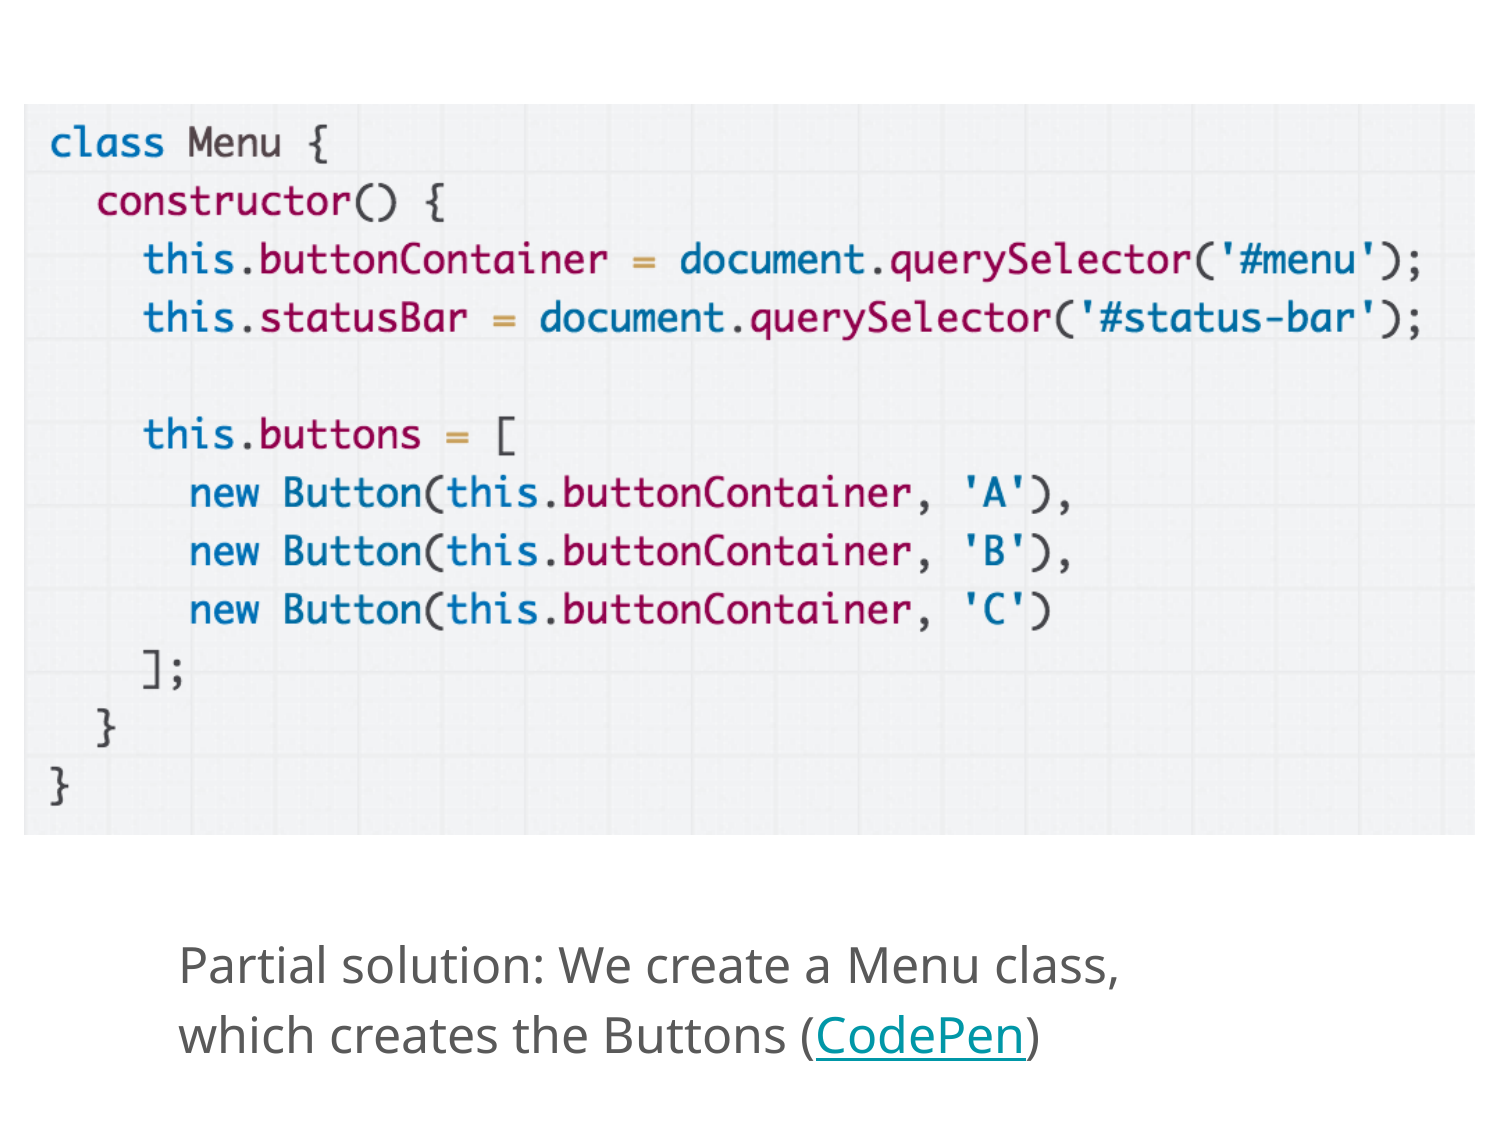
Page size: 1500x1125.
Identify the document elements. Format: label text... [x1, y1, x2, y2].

list Partial solution: We create a Menu class, which creates the Buttons (CodePen) [163, 909, 1269, 1103]
picture [24, 104, 1475, 835]
